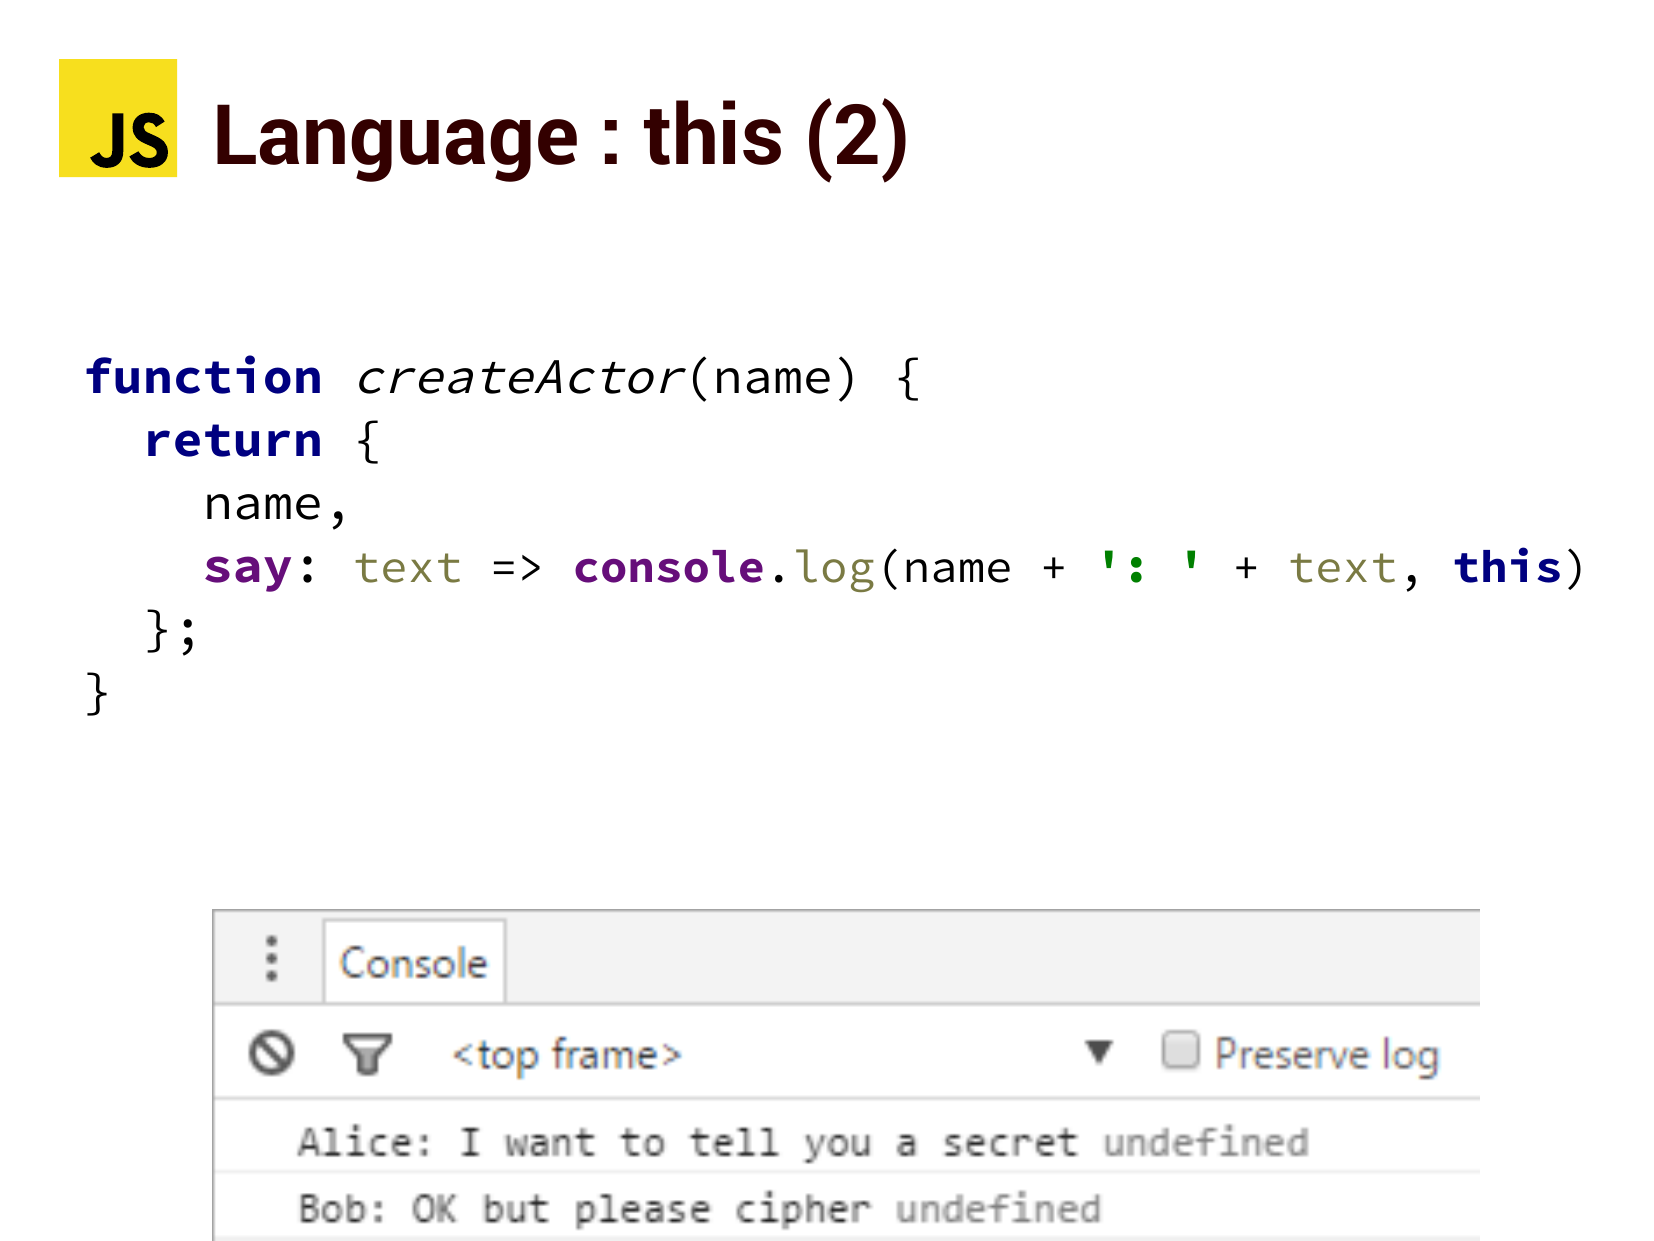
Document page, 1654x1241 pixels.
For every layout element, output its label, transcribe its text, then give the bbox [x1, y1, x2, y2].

list function createActor(name) { return { name, say: text => console.log(name + ': ' + text, this) }; } [82, 236, 1654, 1093]
picture [212, 909, 1480, 1241]
title Language : this (2) [194, 72, 1559, 201]
